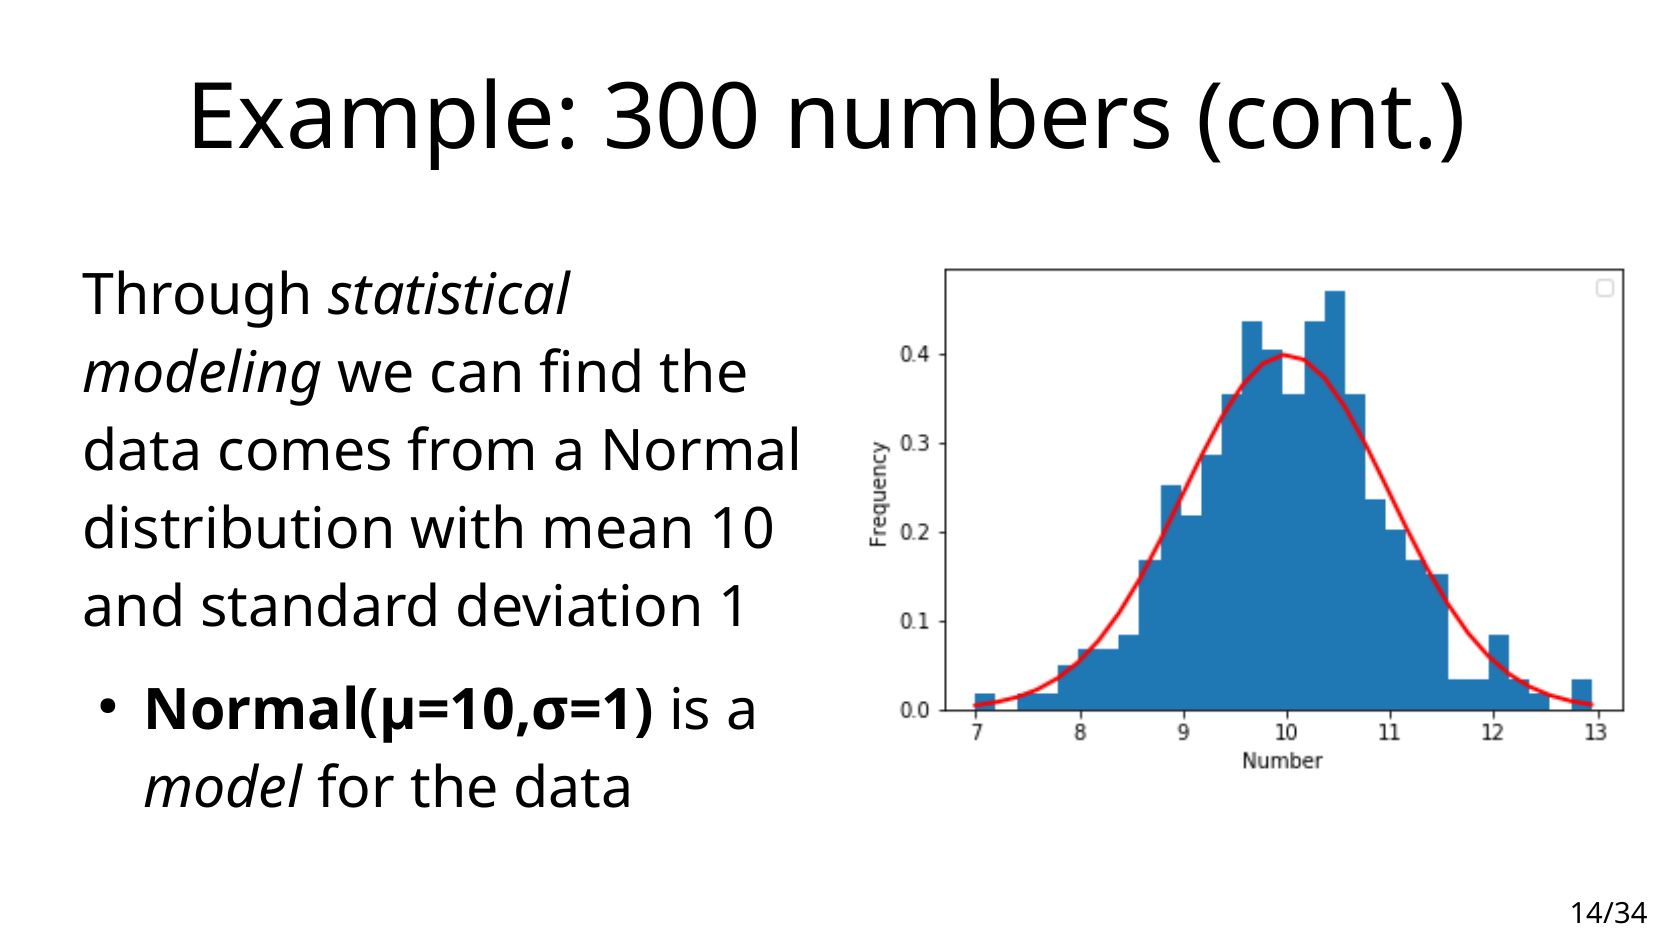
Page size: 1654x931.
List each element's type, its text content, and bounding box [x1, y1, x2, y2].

list Through statistical modeling we can find the data comes from a Normal distribution with mean 10 and standard deviation 1 Normal(μ=10,σ=1) is a model for the data [82, 253, 811, 901]
picture [856, 249, 1643, 787]
title Example: 300 numbers (cont.) [82, 1, 1571, 226]
